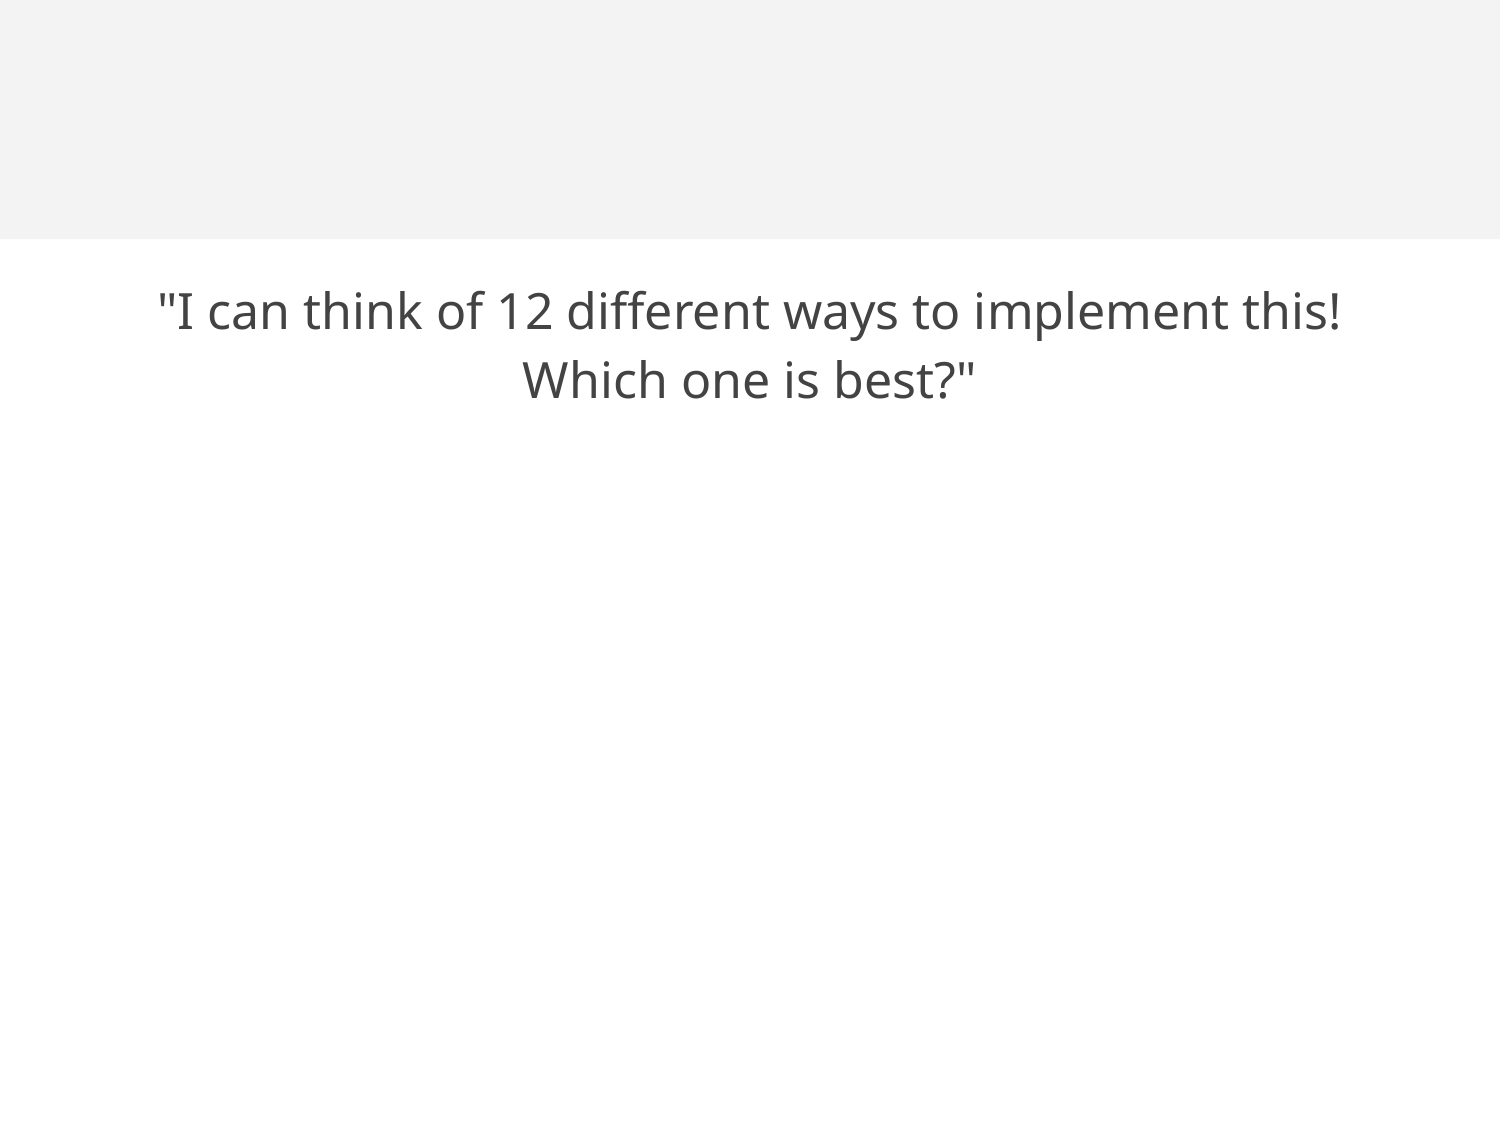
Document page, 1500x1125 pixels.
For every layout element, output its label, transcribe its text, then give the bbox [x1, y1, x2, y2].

list "I can think of 12 different ways to implement this! Which one is best?" [128, 255, 1372, 1004]
